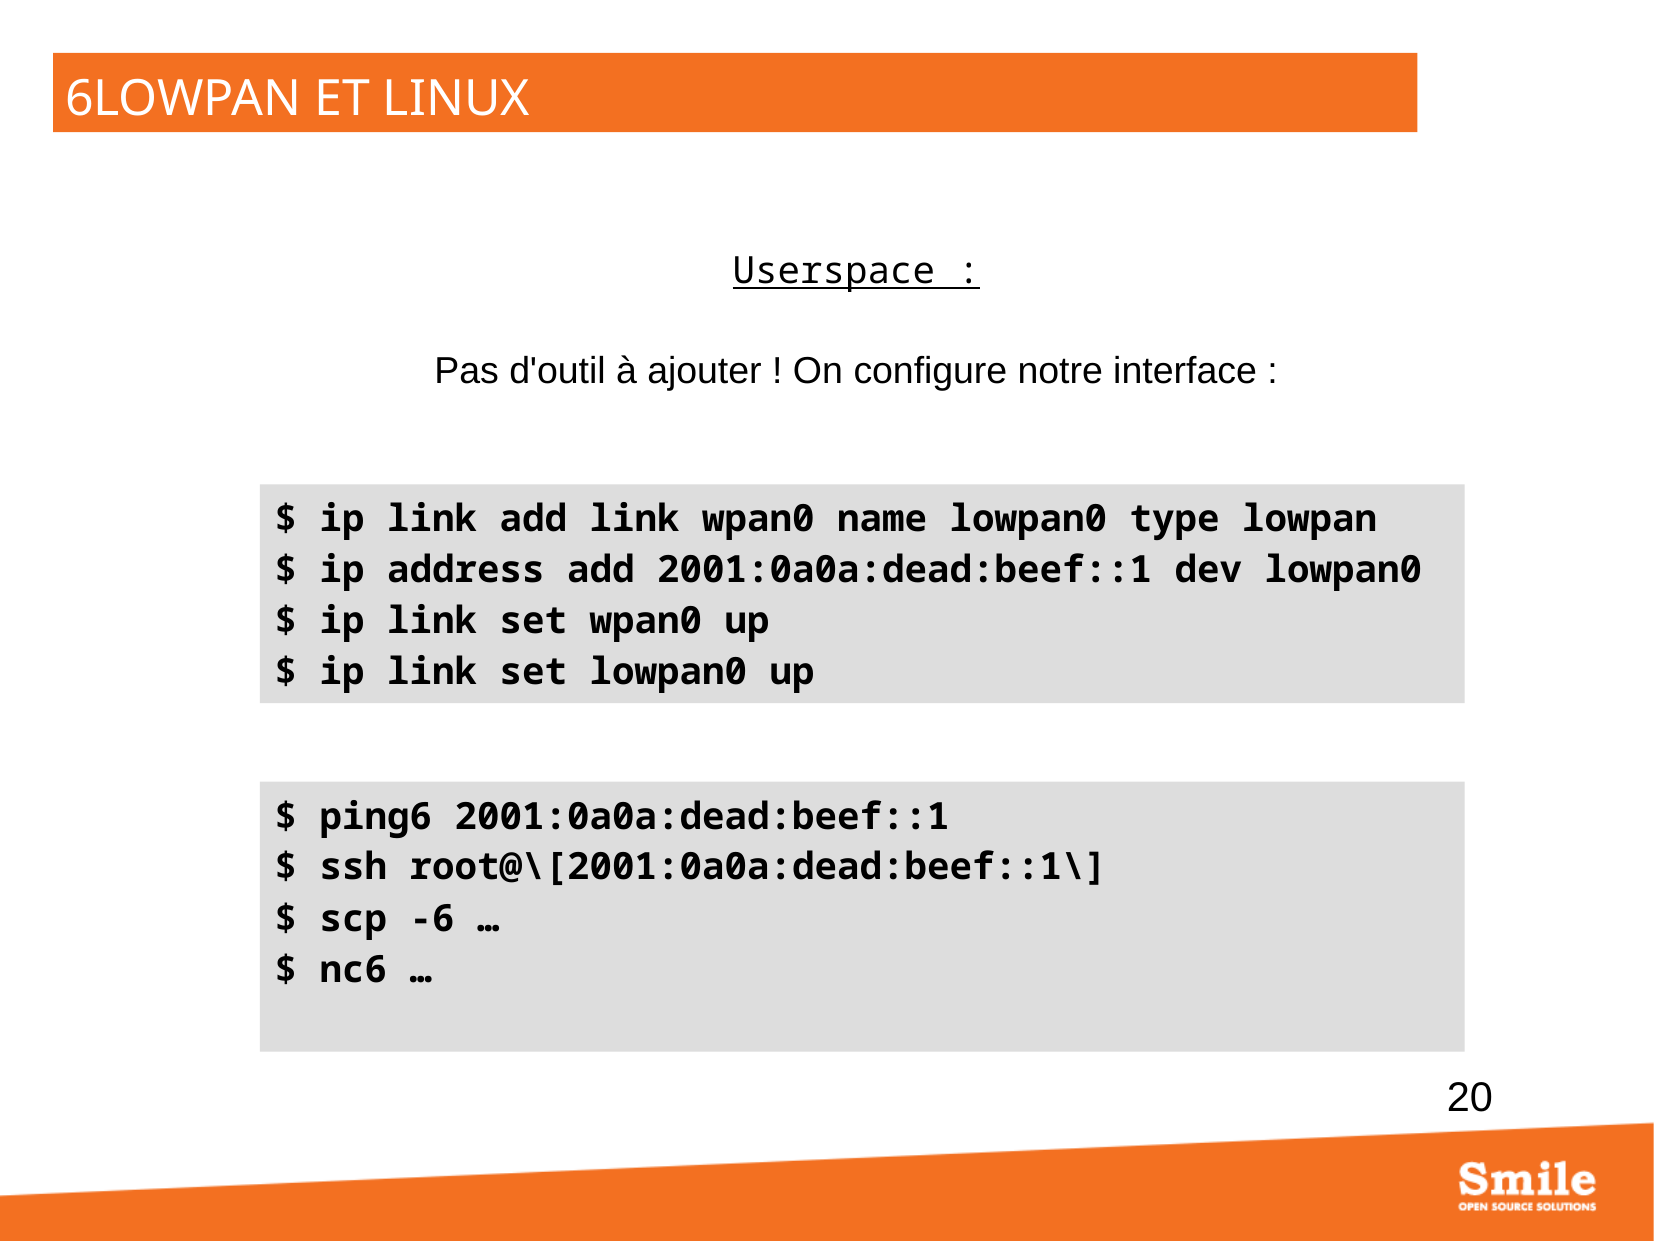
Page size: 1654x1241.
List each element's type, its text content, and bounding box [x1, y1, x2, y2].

text_box $ ip link add link wpan0 name lowpan0 type lowpan $ ip address add 2001:0a0a:dead:beef::1 dev lowpan0 $ ip link set wpan0 up $ ip link set lowpan0 up [259, 484, 1465, 672]
text_box $ ping6 2001:0a0a:dead:beef::1 $ ssh root@\[2001:0a0a:dead:beef::1\] $ scp -6 … $ nc6 … [259, 781, 1465, 1012]
title 6Lowpan et Linux [53, 52, 1418, 133]
picture [0, 0, 1654, 1241]
text_box [307, 236, 1371, 307]
text_box Pas d'outil à ajouter ! On configure notre interface : [153, 342, 1560, 400]
text_box Userspace : [519, 236, 1193, 294]
